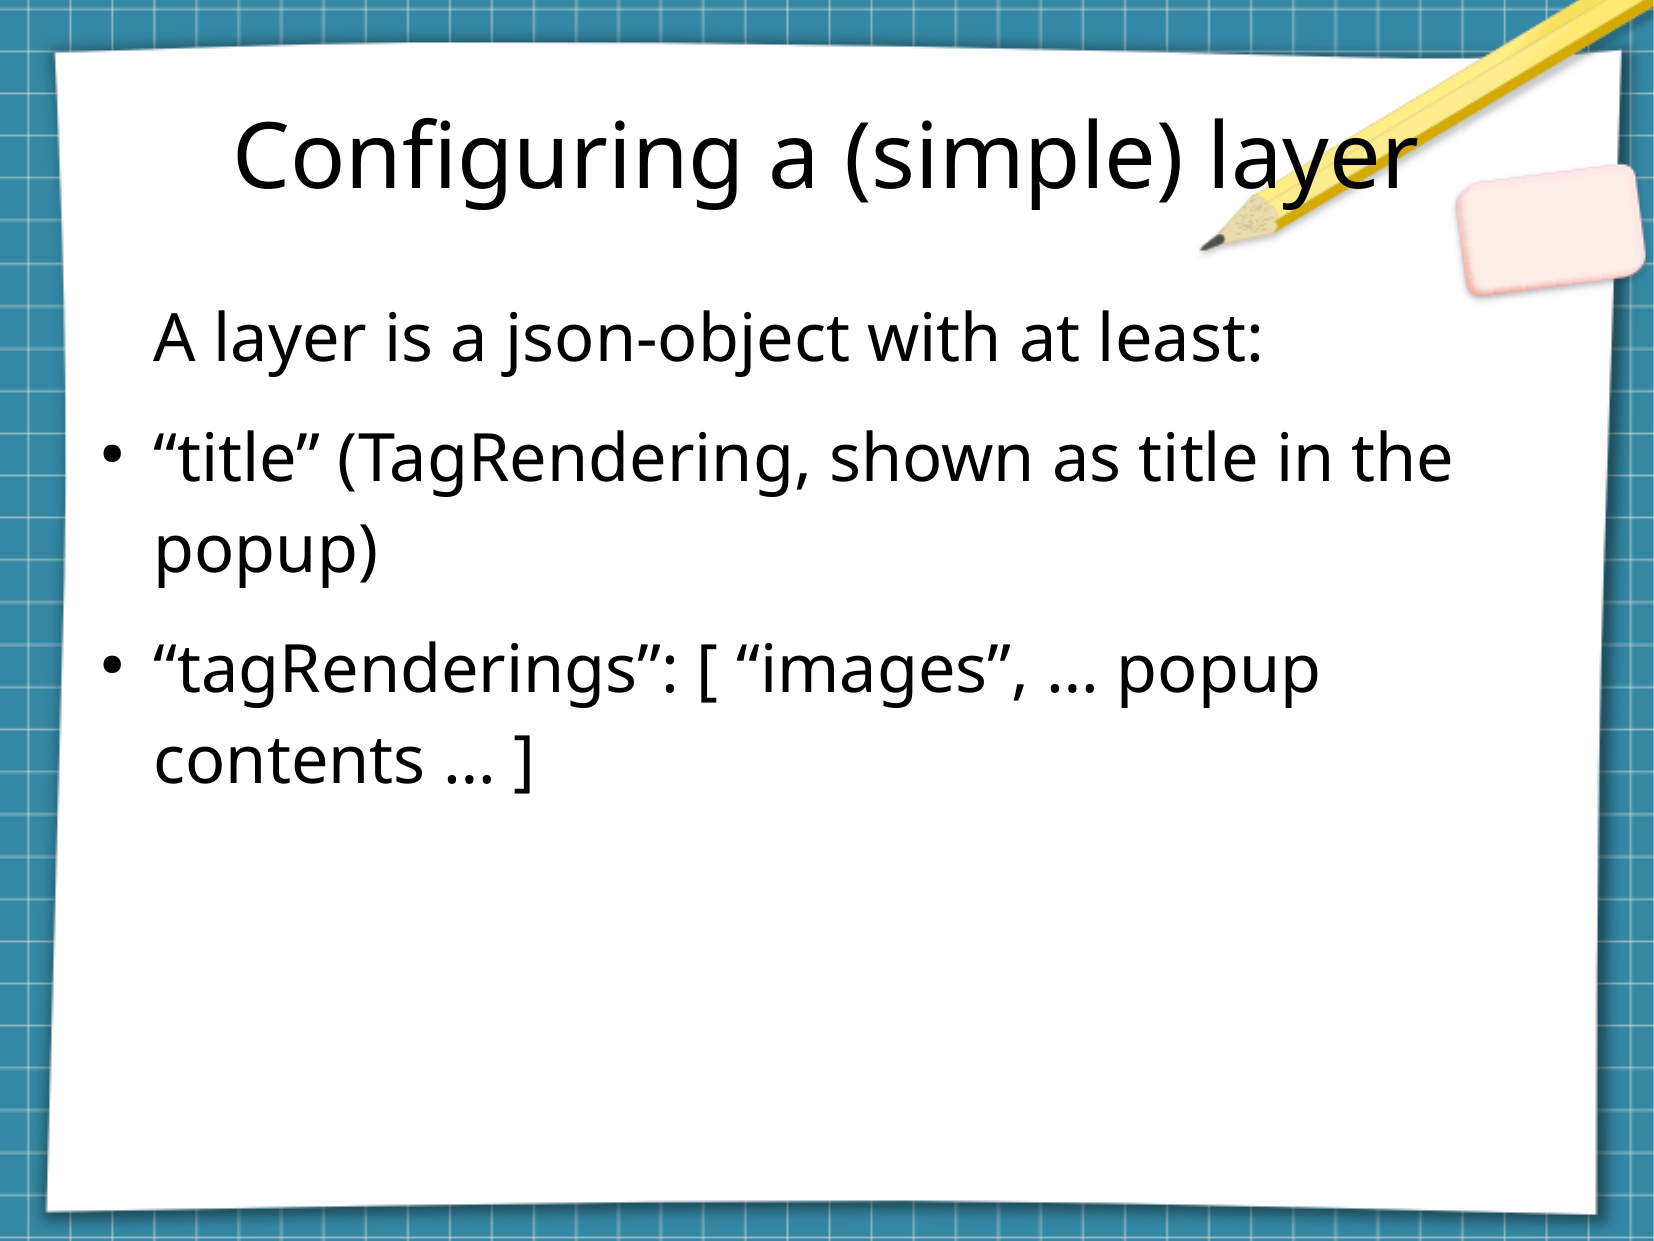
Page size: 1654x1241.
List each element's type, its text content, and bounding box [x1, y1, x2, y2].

list A layer is a json-object with at least: “title” (TagRendering, shown as title in the popup) “tagRenderings”: [ “images”, … popup contents … ] [82, 290, 1571, 1010]
picture [0, 0, 1654, 1241]
title Configuring a (simple) layer [82, 49, 1571, 257]
